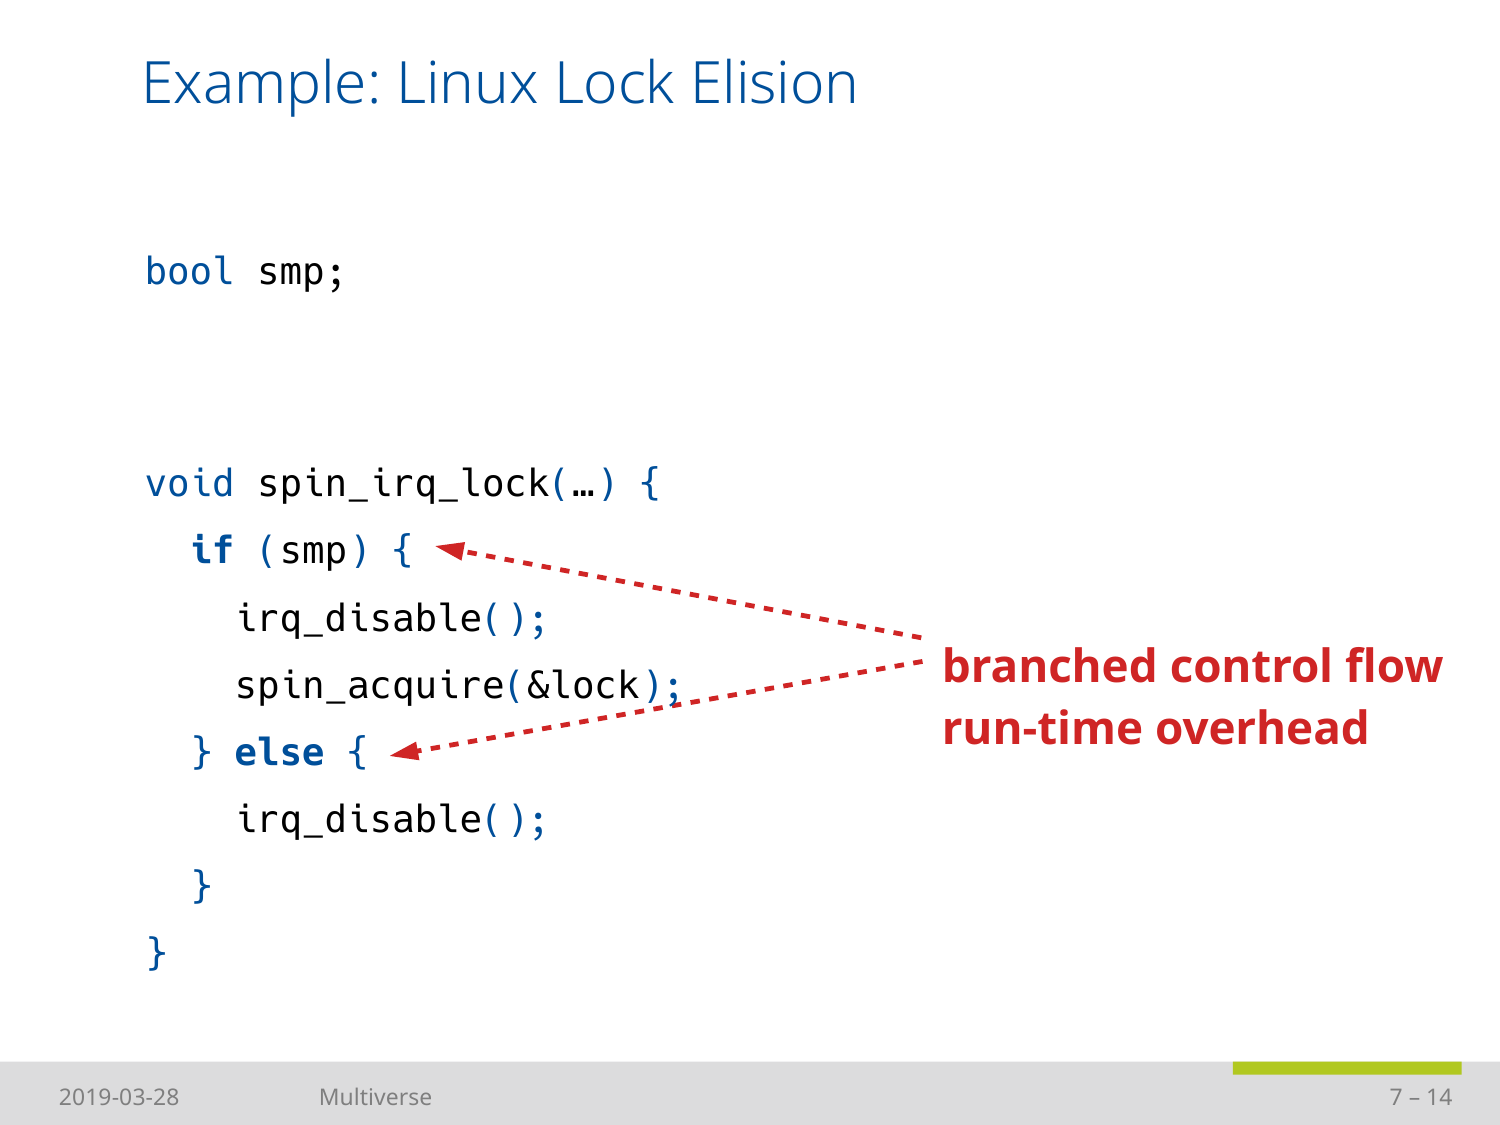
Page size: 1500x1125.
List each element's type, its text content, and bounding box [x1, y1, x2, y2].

text_box bool smp; [129, 242, 780, 301]
text_box branched control flow run-time overhead [927, 625, 1367, 733]
title Example: Linux Lock Elision [141, 41, 1223, 101]
text_box void spin_irq_lock(…) { if (smp) { irq_disable(); spin_acquire(&lock); } else { irq_disable(); } } [129, 454, 780, 984]
